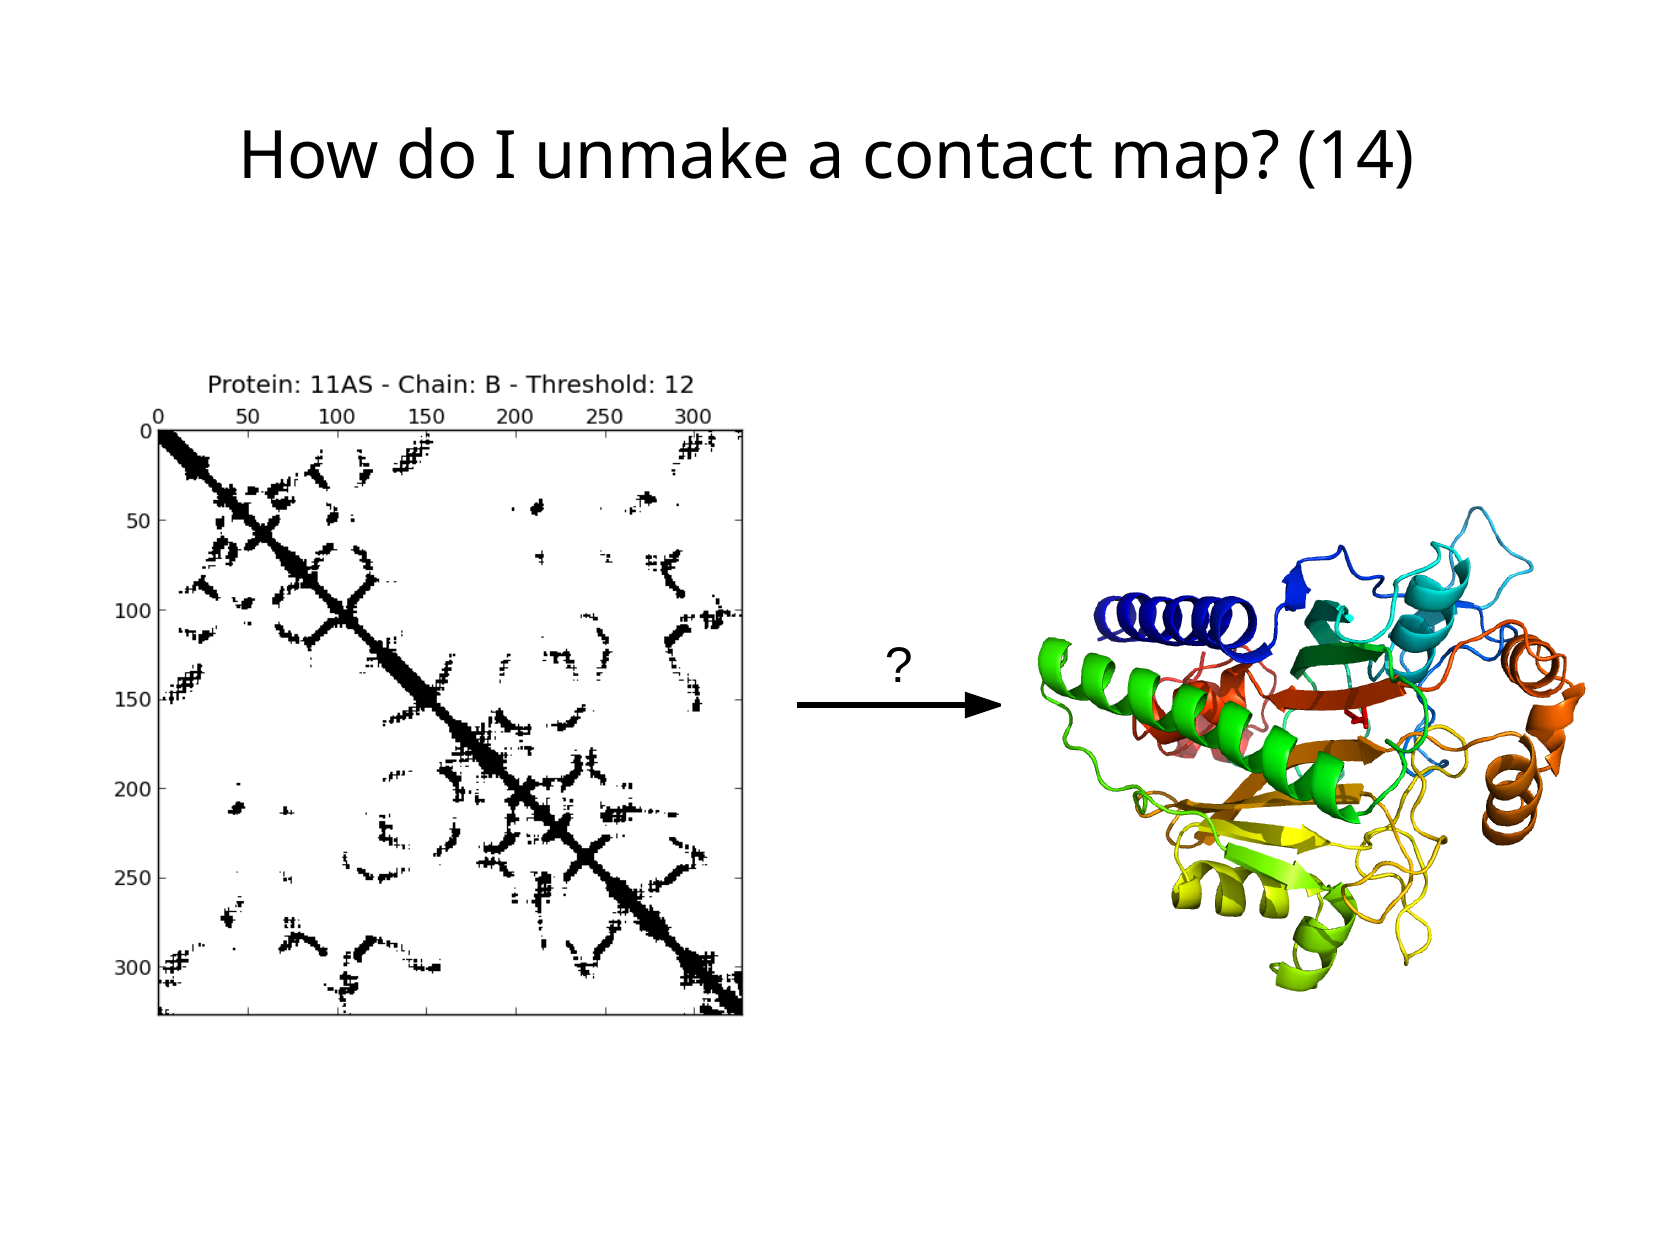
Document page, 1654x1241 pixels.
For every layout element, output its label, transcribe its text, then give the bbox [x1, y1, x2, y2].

picture [45, 329, 797, 1082]
title How do I unmake a contact map? (14) [82, 49, 1571, 257]
picture [1001, 452, 1606, 1036]
text_box ? [870, 630, 950, 702]
